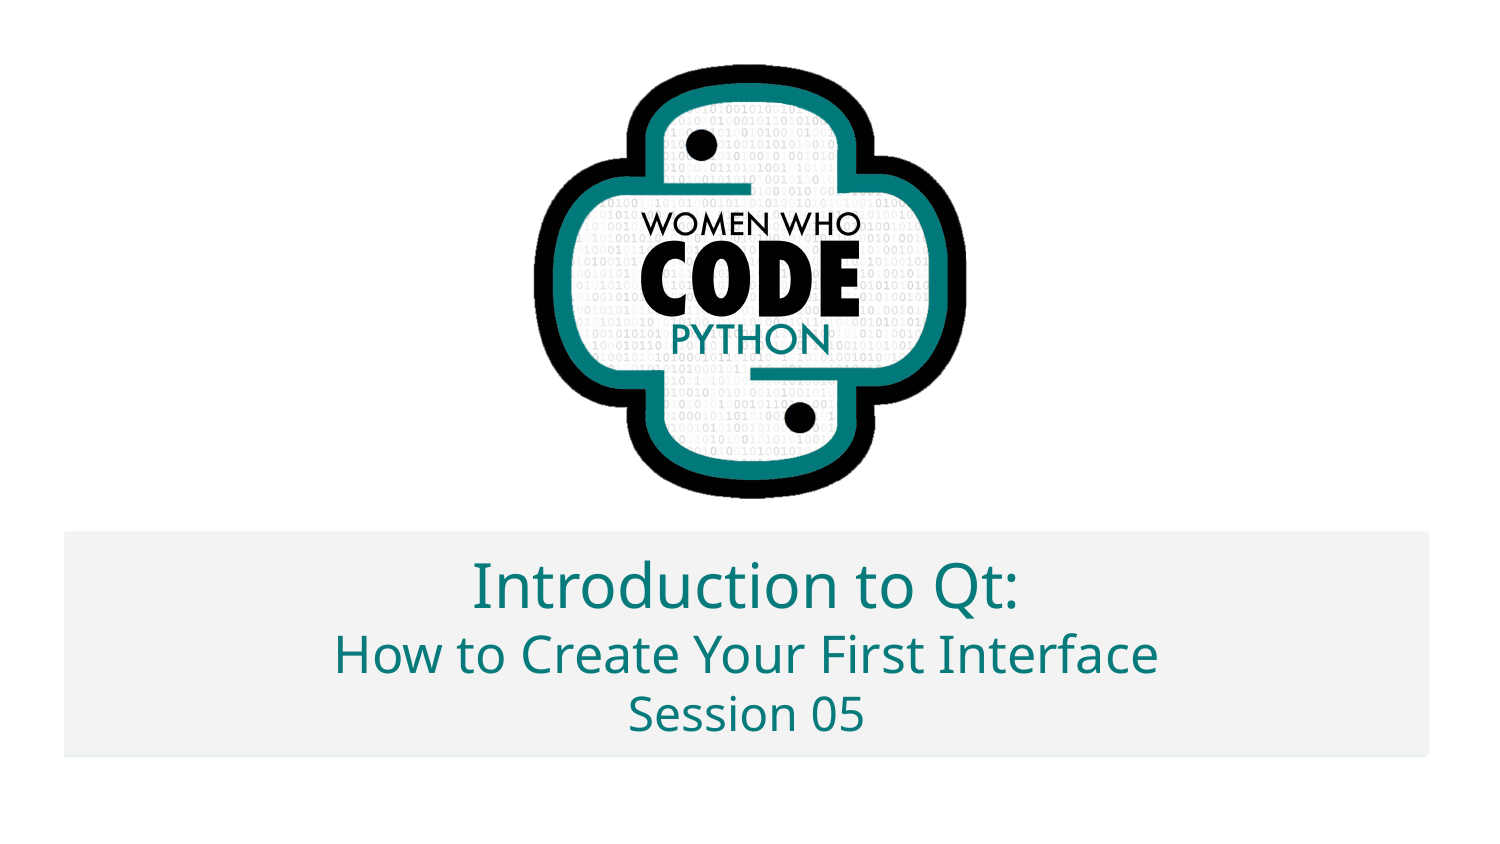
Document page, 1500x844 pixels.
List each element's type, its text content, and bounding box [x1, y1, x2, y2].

picture [511, 44, 989, 519]
text_box Introduction to Qt: How to Create Your First Interface Session 05 [64, 531, 1430, 756]
